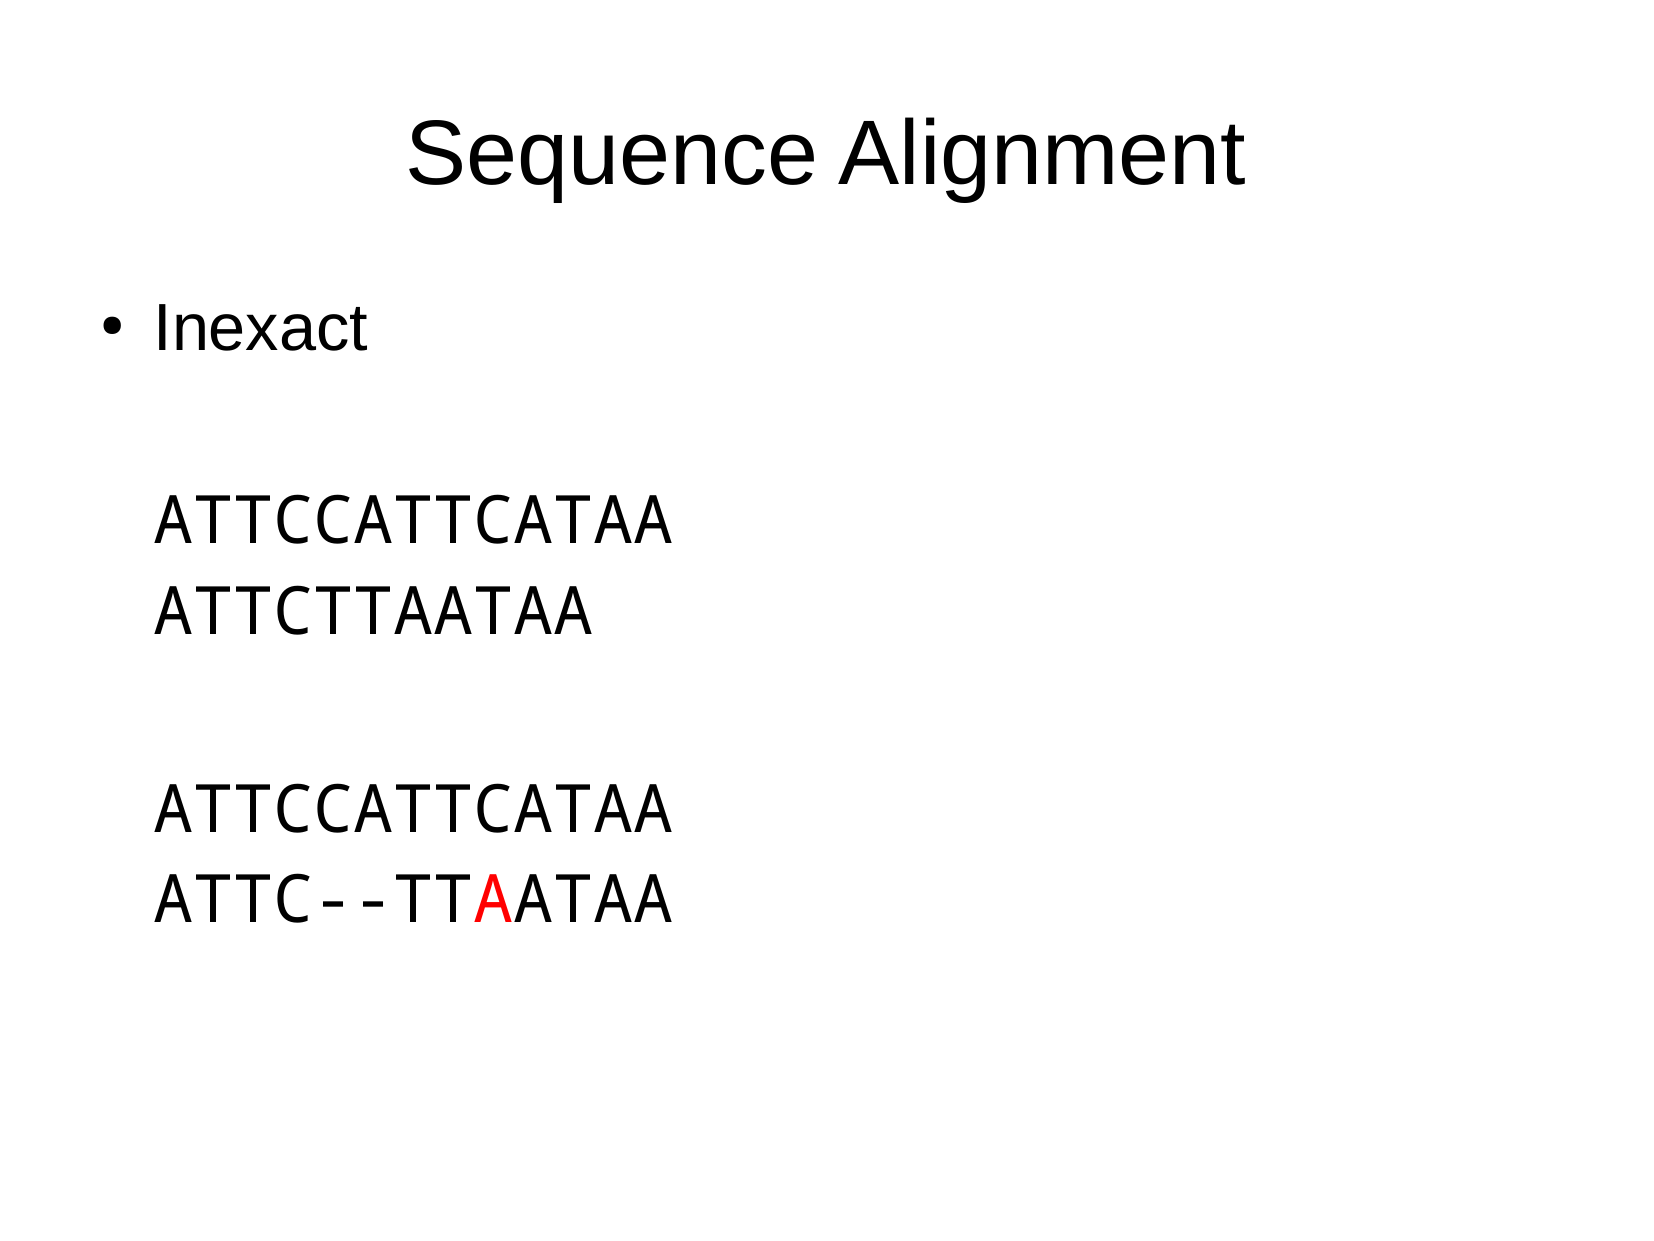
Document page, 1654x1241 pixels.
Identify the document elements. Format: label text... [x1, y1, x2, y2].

list Inexact ATTCCATTCATAA ATTCTTAATAA ATTCCATTCATAA ATTC--TTAATAA [82, 290, 1538, 1010]
title Sequence Alignment [82, 49, 1571, 257]
